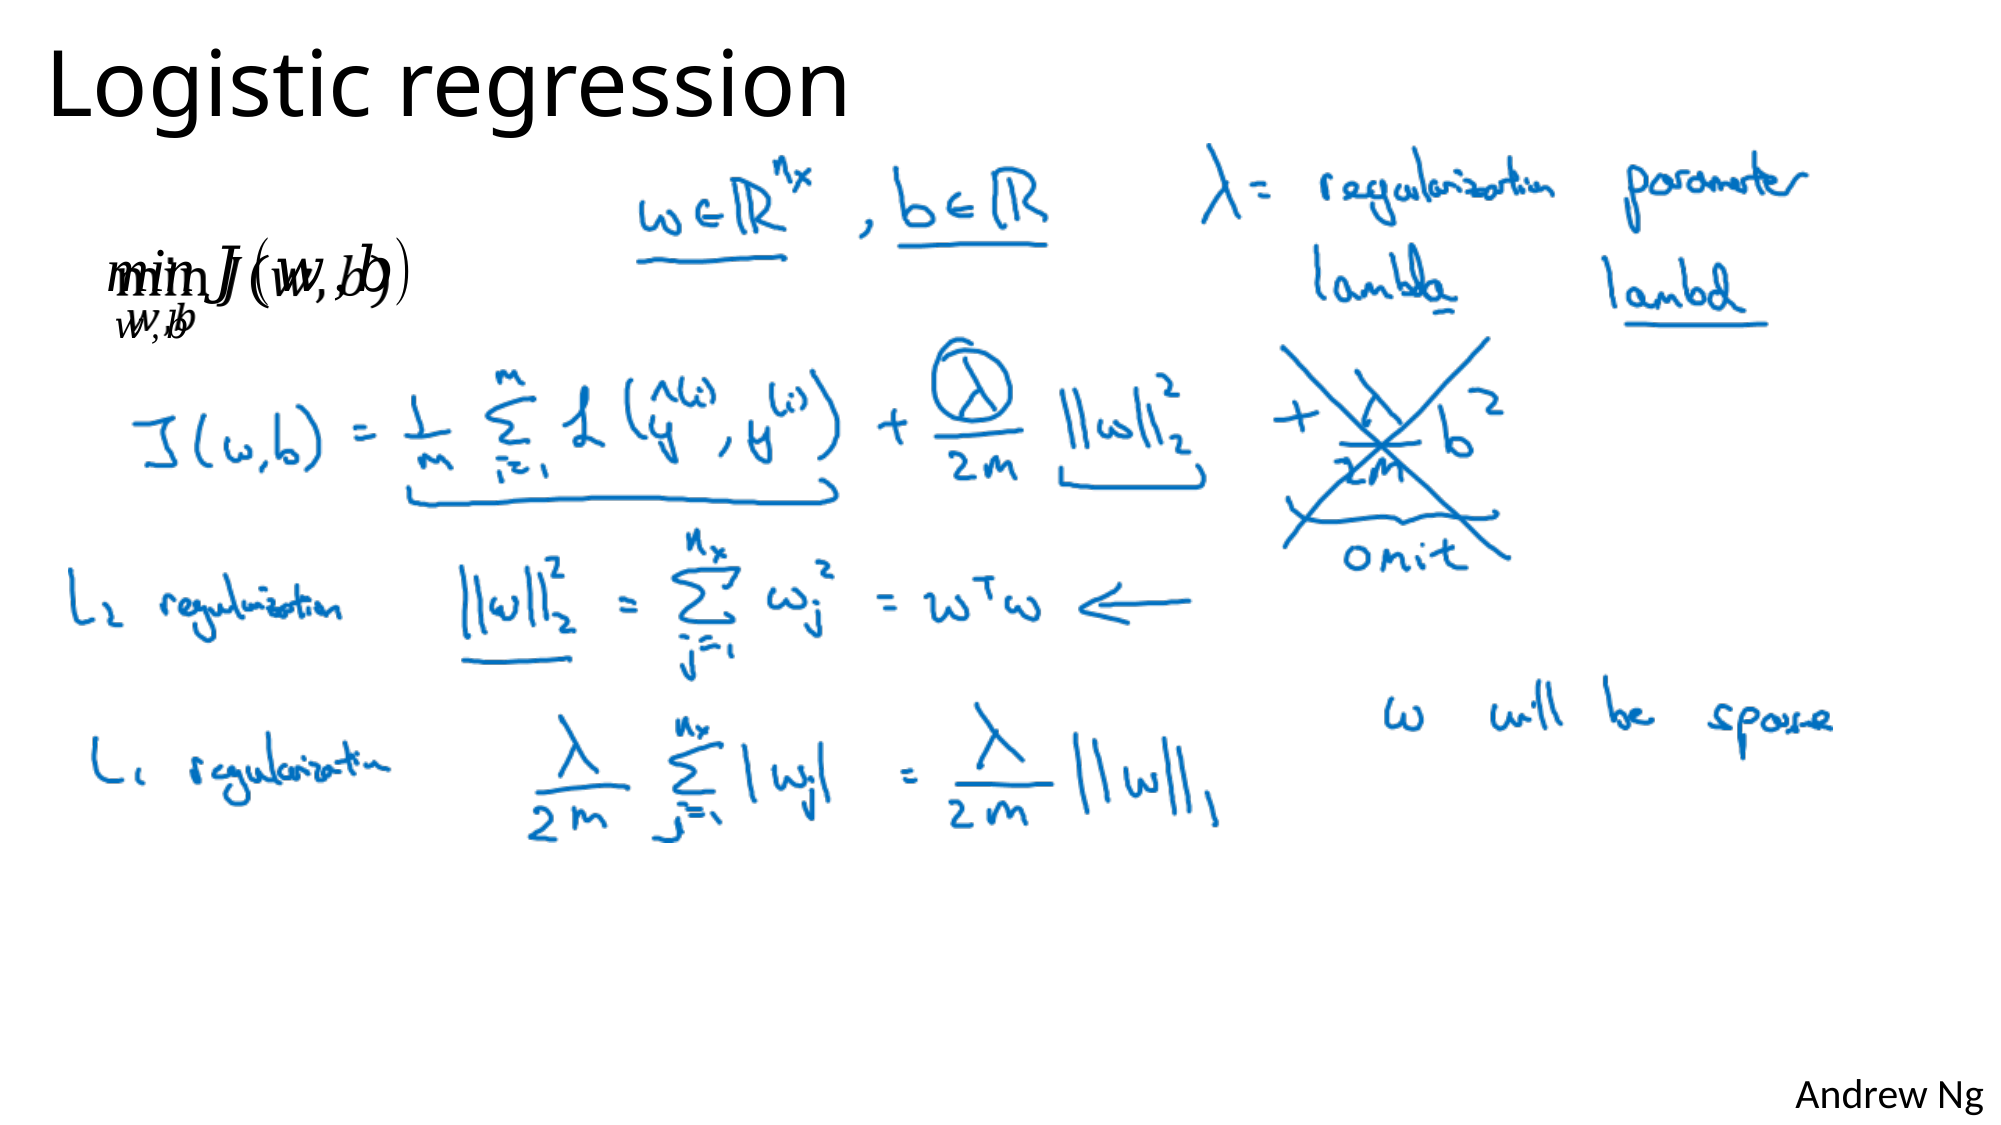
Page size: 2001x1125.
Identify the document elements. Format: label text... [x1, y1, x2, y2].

title Logistic regression [30, 29, 1755, 248]
picture [68, 143, 1833, 843]
